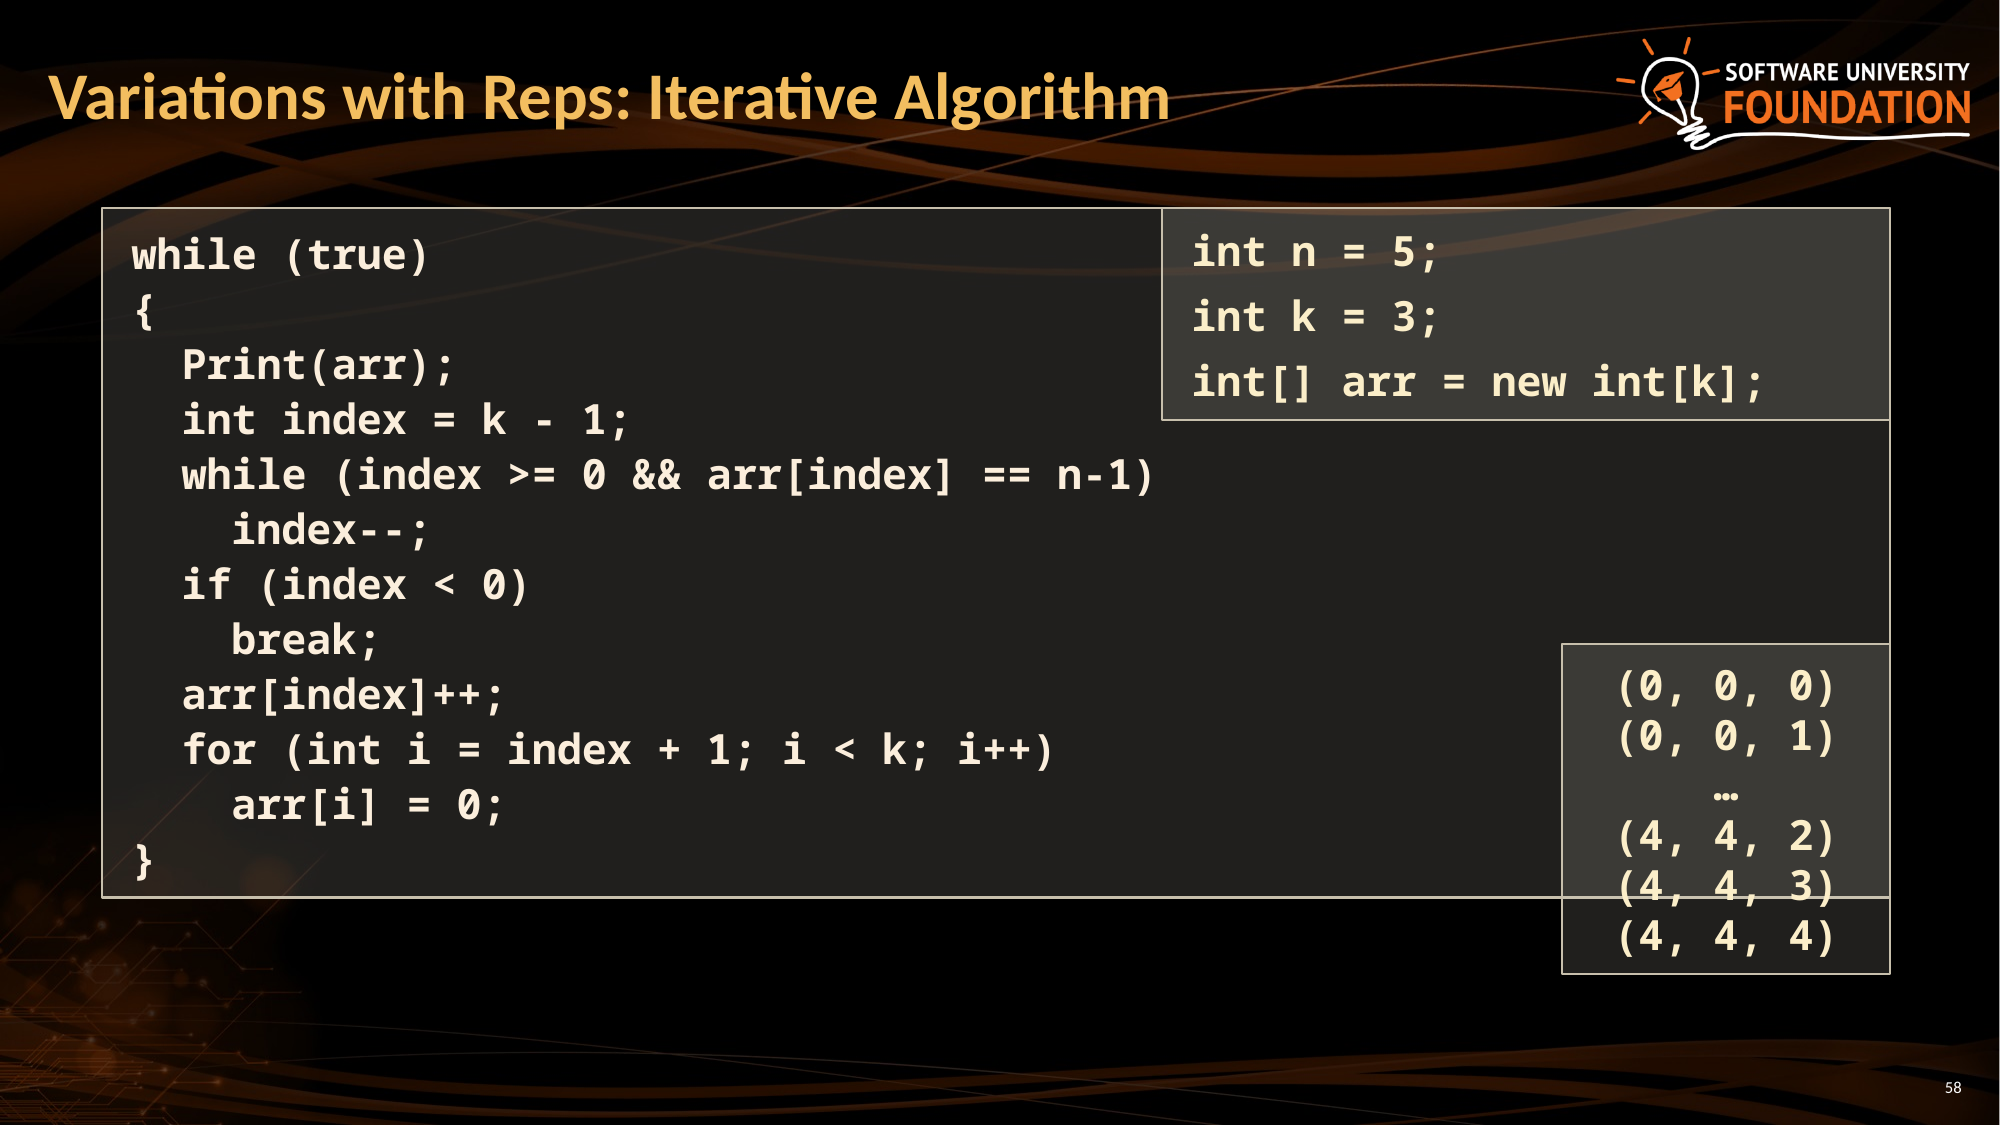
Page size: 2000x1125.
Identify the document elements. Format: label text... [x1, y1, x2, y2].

slide_number <number> [1897, 1070, 1968, 1103]
text_box while (true) { Print(arr); int index = k - 1; while (index >= 0 && arr[index] == n-1) index--; if (index < 0) break; arr[index]++; for (int i = index + 1; i < k; i++) arr[i] = 0; } [102, 207, 1890, 898]
title Variations with Reps: Iterative Algorithm [30, 6, 1602, 189]
picture [0, 0, 2000, 1125]
text_box (0, 0, 0) (0, 0, 1) … (4, 4, 2) (4, 4, 3) (4, 4, 4) [1562, 643, 1890, 975]
text_box int n = 5; int k = 3; int[] arr = new int[k]; [1162, 207, 1890, 421]
